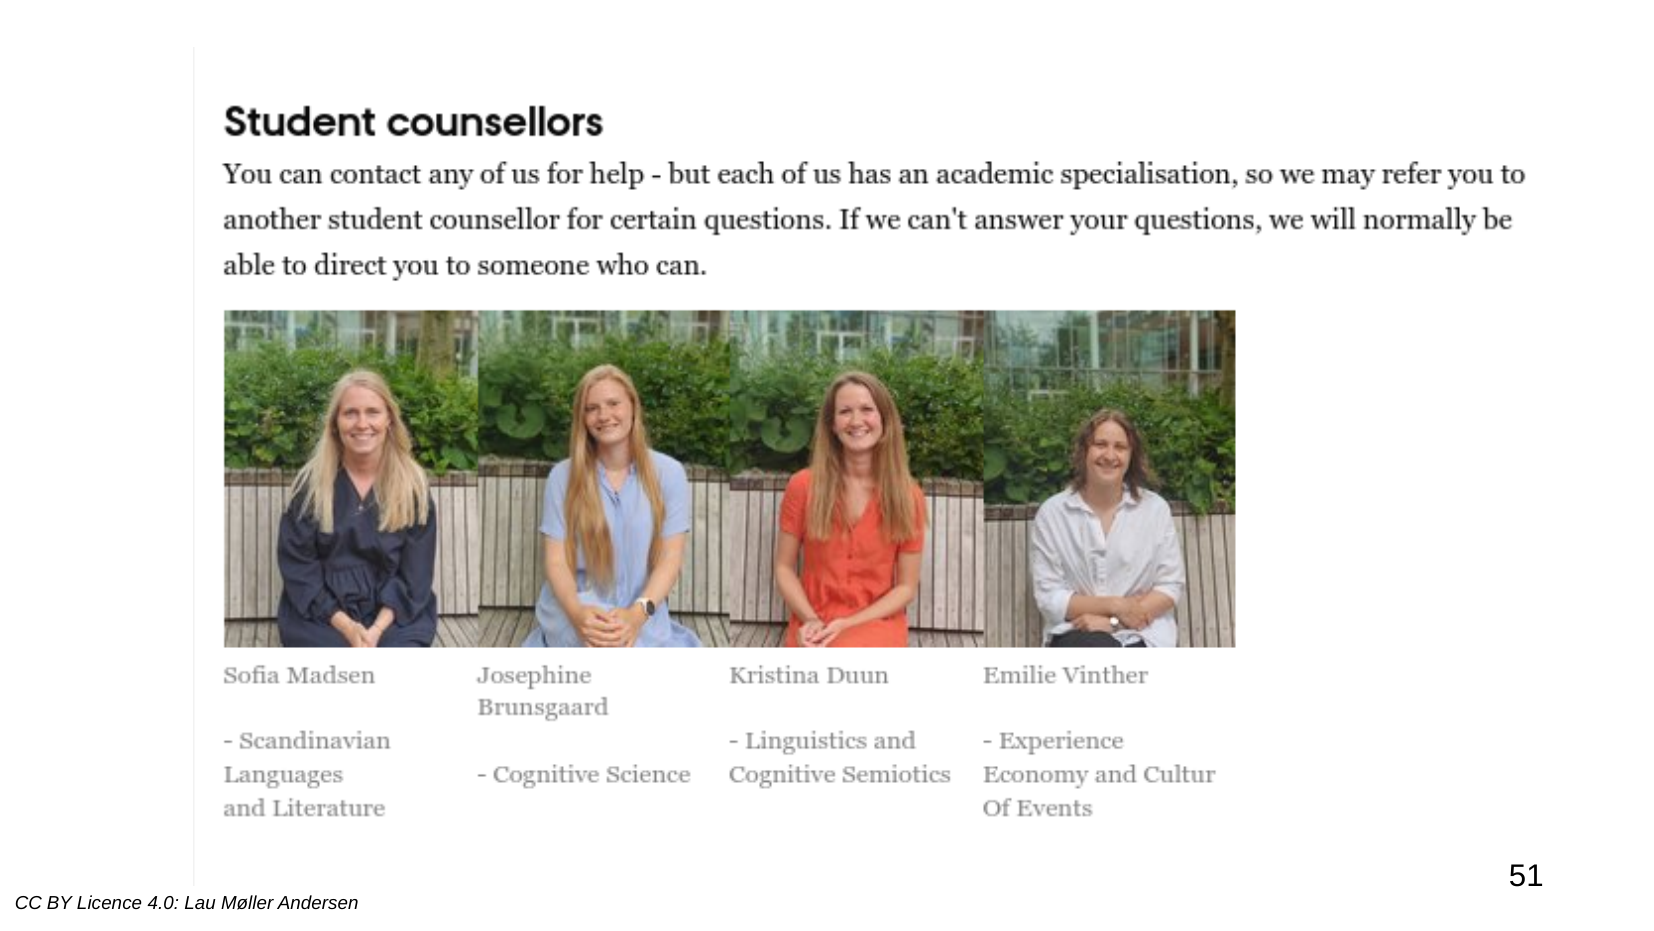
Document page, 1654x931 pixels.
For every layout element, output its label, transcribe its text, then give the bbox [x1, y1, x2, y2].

text_box <nummer> [1494, 850, 1654, 921]
text_box CC BY Licence 4.0: Lau Møller Andersen [0, 885, 387, 921]
picture [193, 47, 1571, 886]
